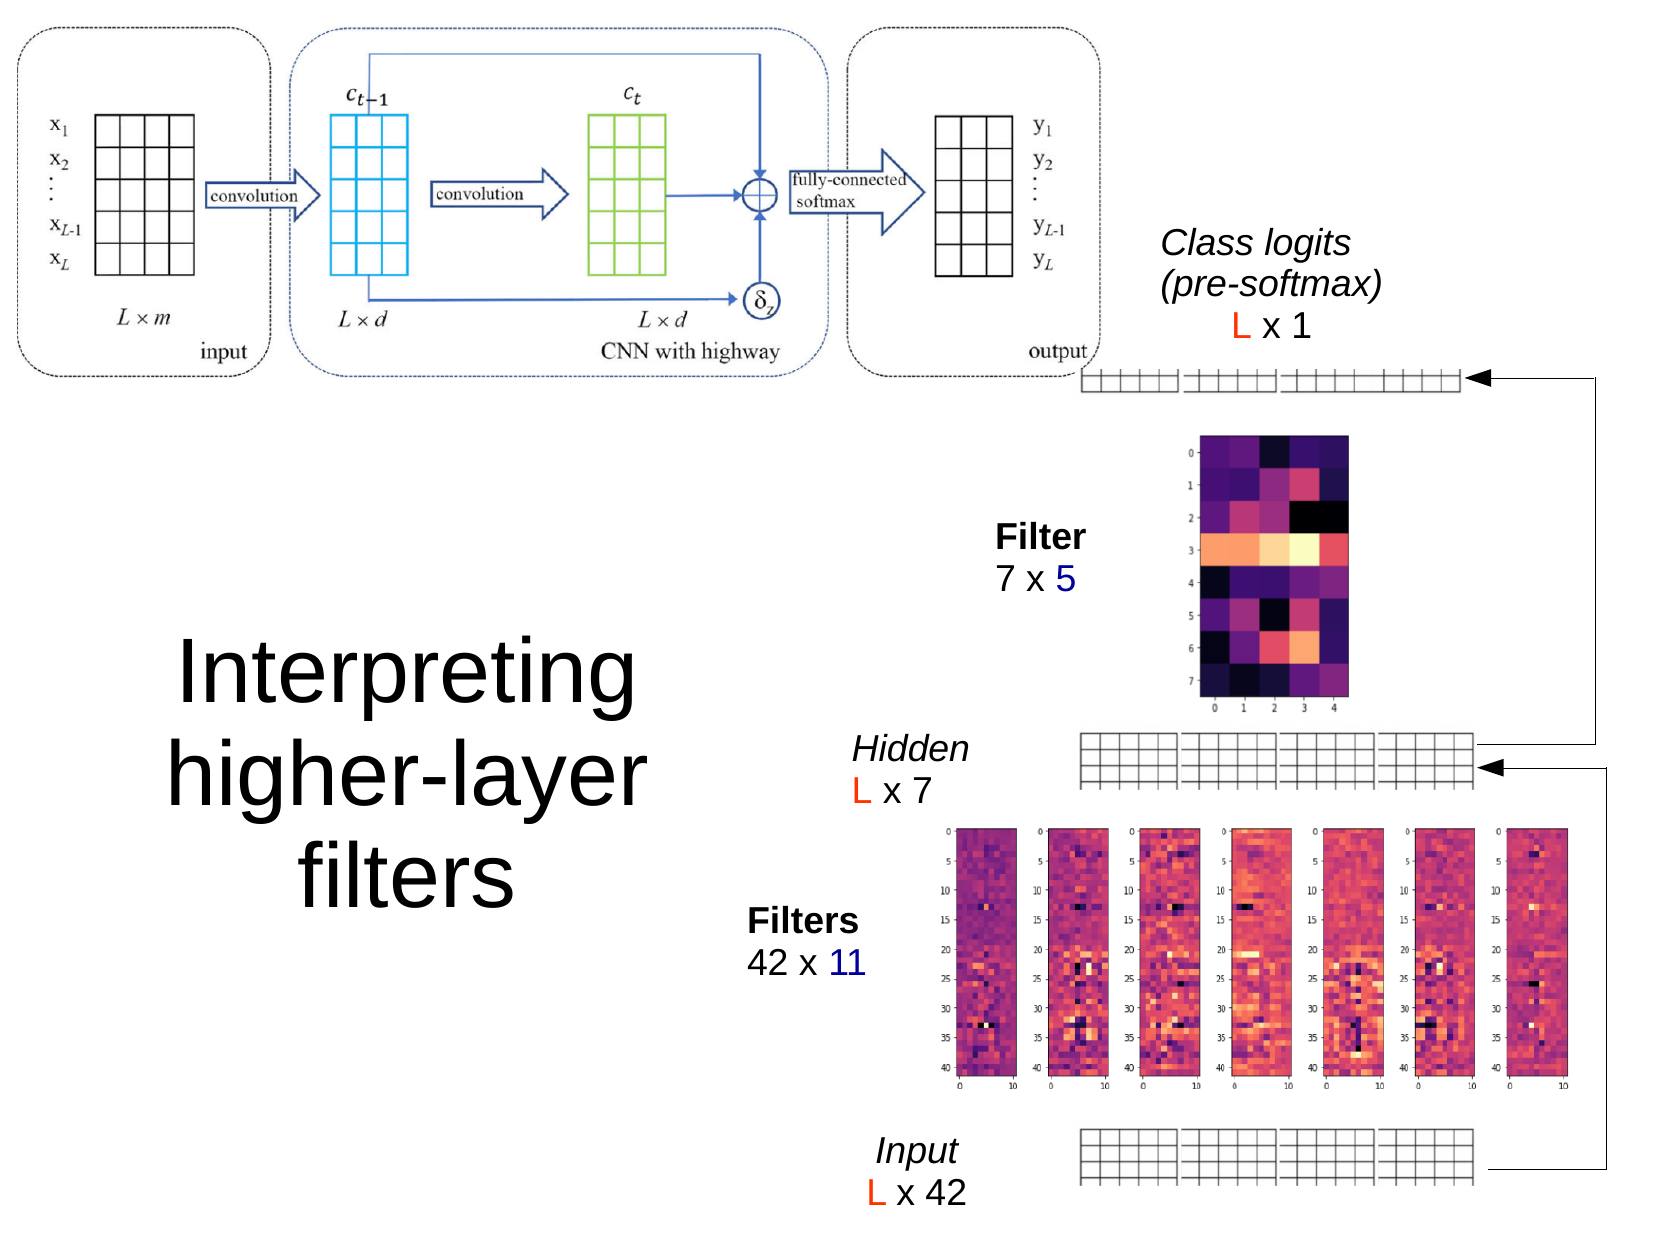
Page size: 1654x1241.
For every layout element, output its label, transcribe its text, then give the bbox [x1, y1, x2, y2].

picture [1073, 1120, 1478, 1186]
text_box Filters 42 x 11 [732, 892, 903, 1075]
picture [936, 820, 1580, 1102]
picture [1073, 724, 1478, 790]
title Interpreting higher-layer filters [70, 401, 745, 1146]
picture [10, 23, 1465, 401]
text_box Hidden L x 7 [836, 720, 1016, 820]
text_box Filter 7 x 5 [980, 507, 1169, 615]
picture [1183, 433, 1351, 715]
text_box Class logits (pre-softmax) L x 1 [1145, 213, 1406, 355]
text_box Input L x 42 [851, 1122, 1019, 1229]
